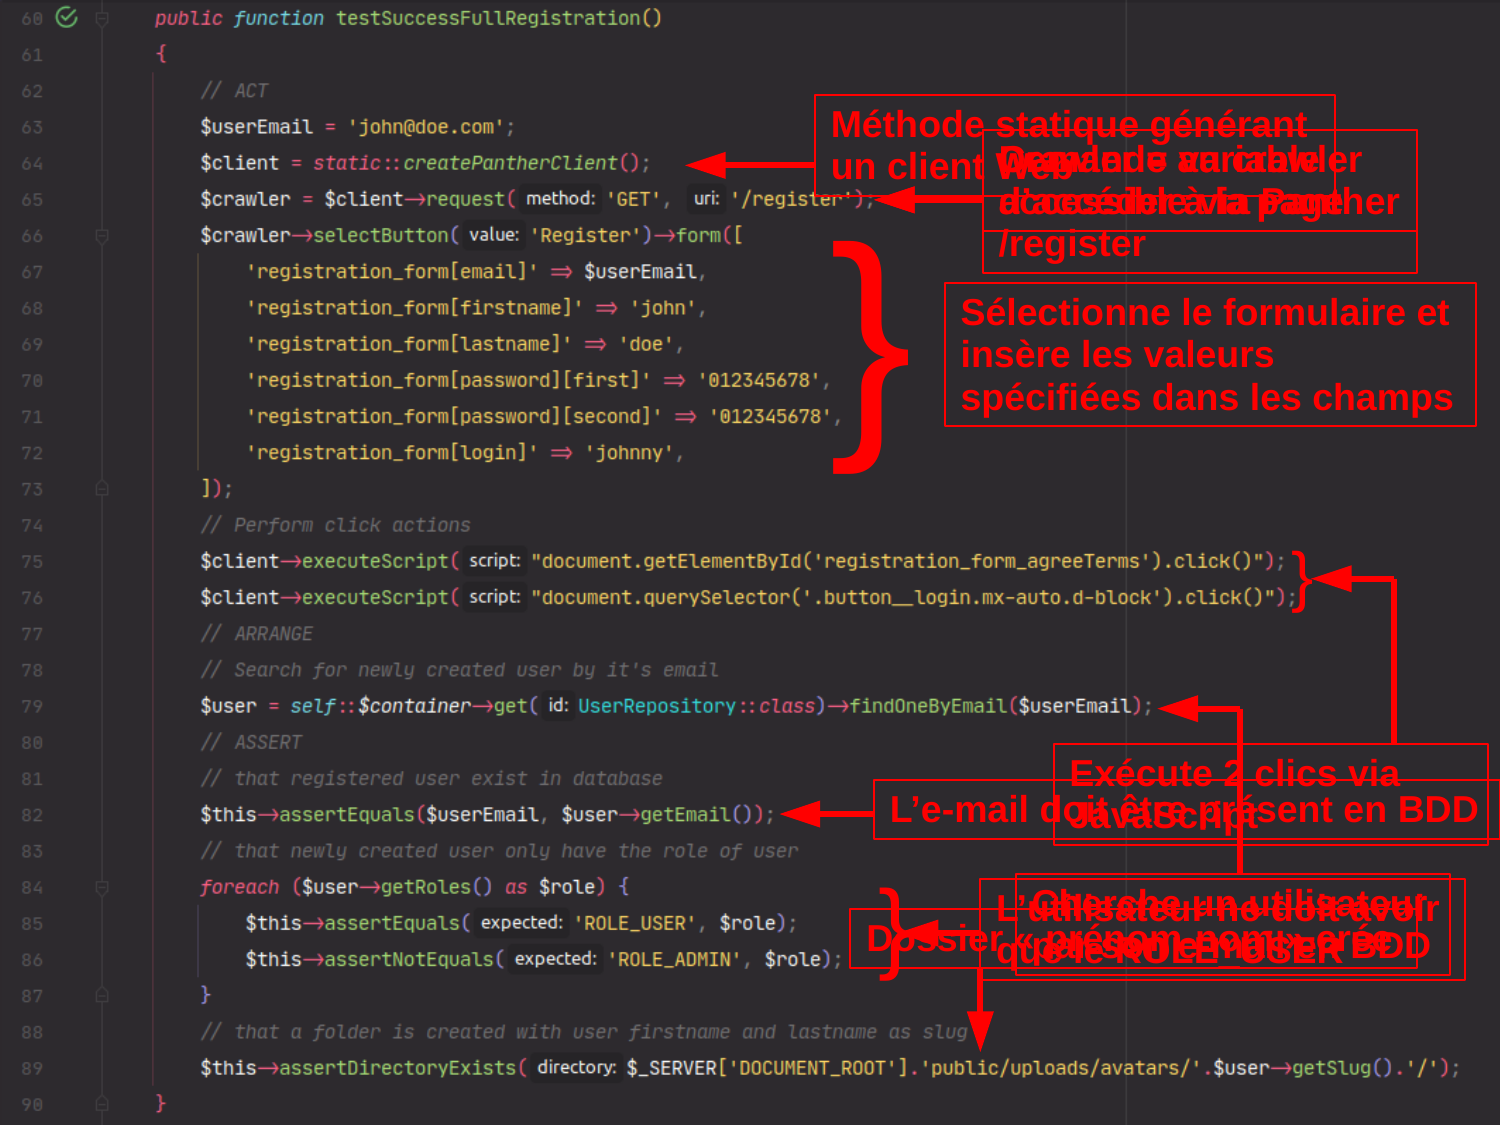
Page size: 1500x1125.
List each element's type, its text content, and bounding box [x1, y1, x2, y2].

text_box Exécute 2 clics via JavaScript [1053, 840, 1489, 846]
text_box } [1277, 531, 1406, 686]
text_box } [863, 862, 993, 908]
text_box Exécute 2 clics via JavaScript [1053, 744, 1489, 779]
text_box L’e-mail doit être présent en BDD [874, 779, 1500, 839]
picture [0, 0, 1500, 1125]
text_box L’utilisateur ne doit avoir que le ROLE_USER [993, 879, 1465, 981]
text_box } [863, 969, 993, 1016]
text_box Sélectionne le formulaire et insère les valeurs spécifiées dans les champs [969, 283, 1477, 427]
text_box } [814, 188, 969, 508]
text_box Dossier « prénom-nom » crée [850, 909, 1418, 969]
text_box Méthode statique générant un client Web [814, 95, 1335, 197]
text_box Cherche un utilisateur par son e-mail en BDD [1015, 874, 1451, 878]
text_box Demande au crawler d’accéder à la page /register [982, 129, 1418, 273]
